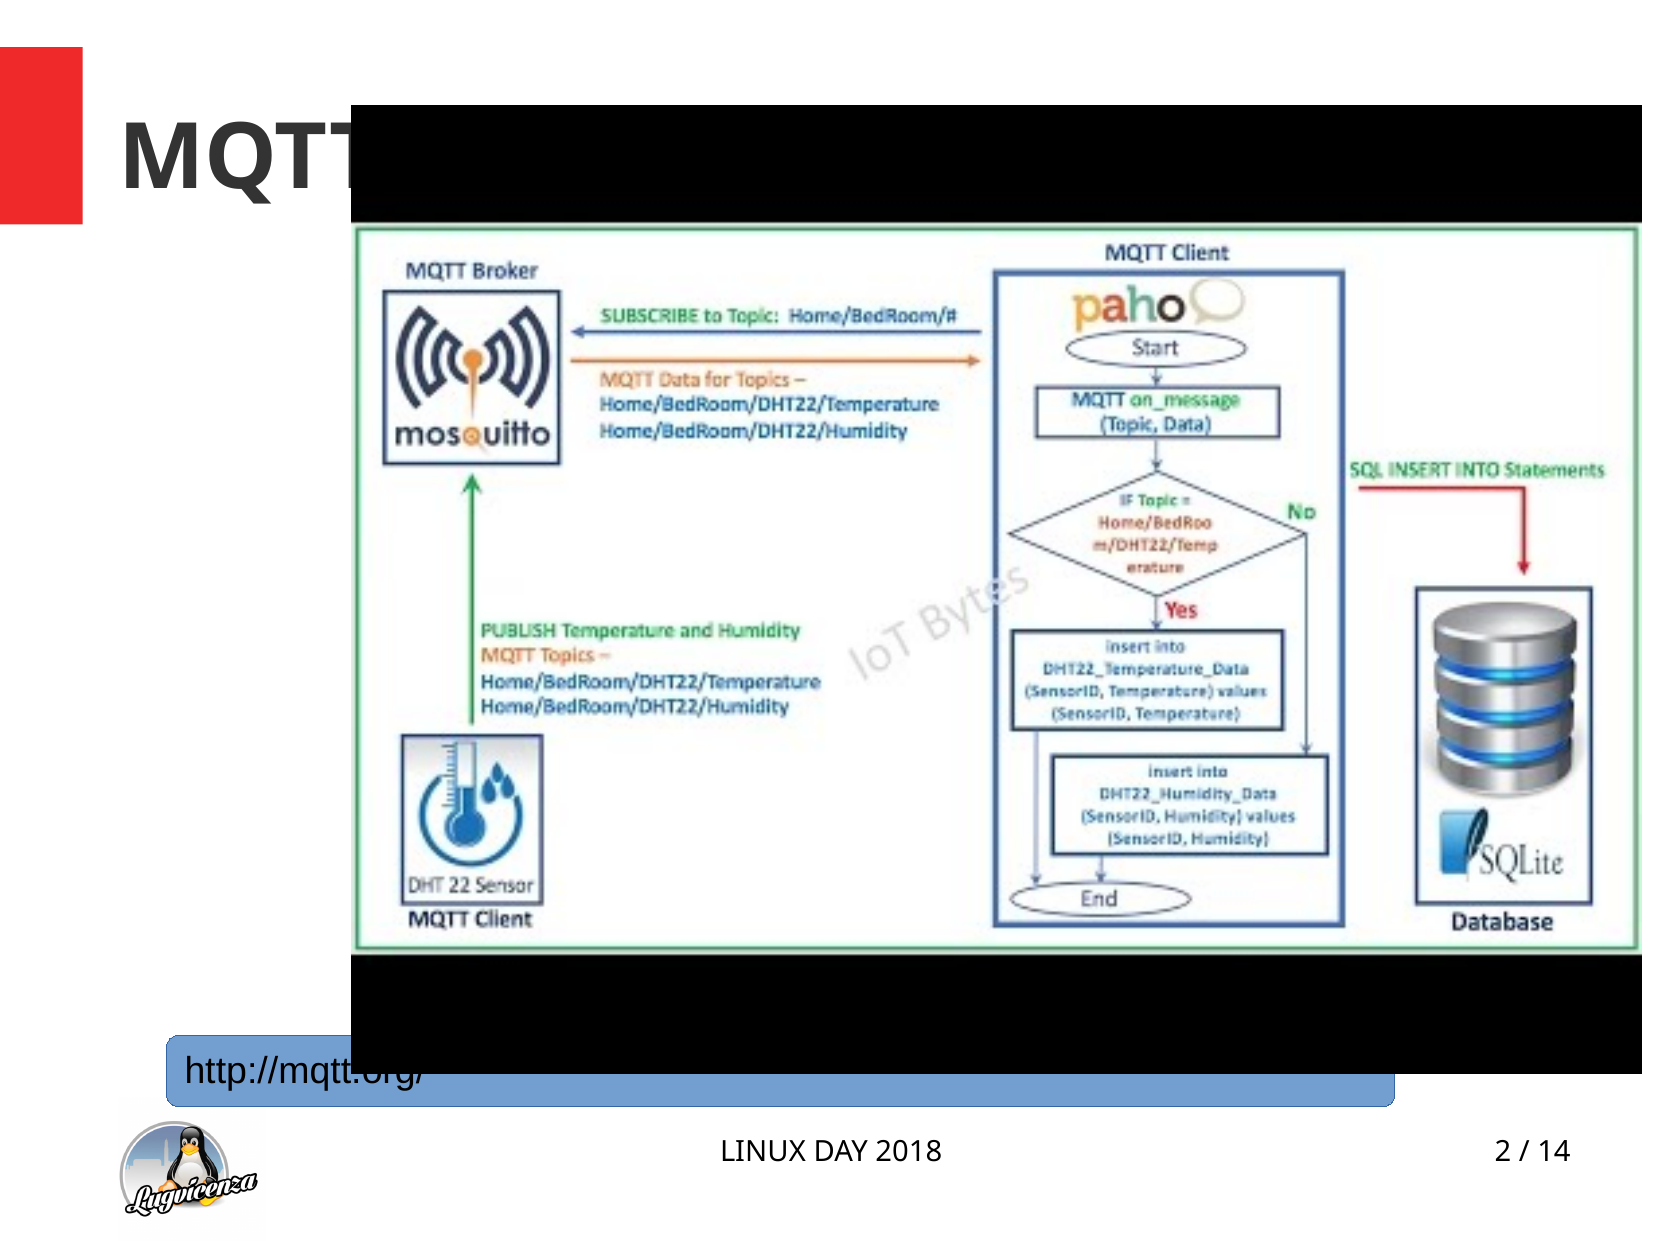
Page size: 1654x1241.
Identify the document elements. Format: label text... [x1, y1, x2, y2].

picture [118, 1097, 266, 1241]
title MQTT [118, 49, 1571, 257]
picture [351, 105, 1642, 1074]
text_box http://mqtt.org/ [166, 1035, 1395, 1107]
